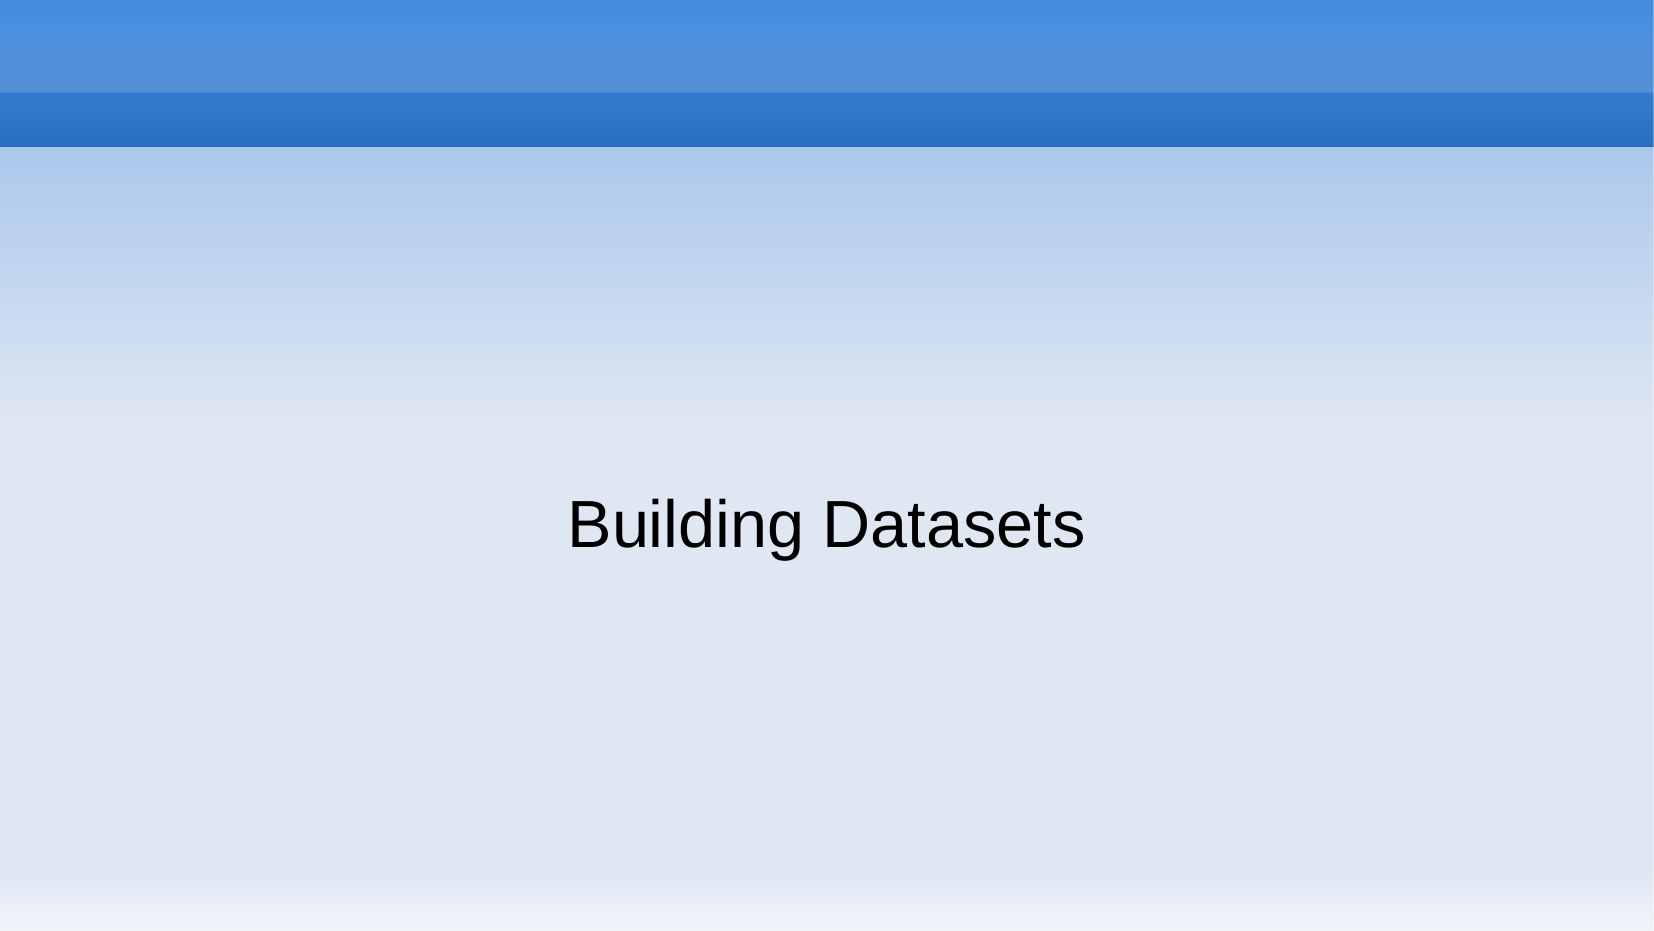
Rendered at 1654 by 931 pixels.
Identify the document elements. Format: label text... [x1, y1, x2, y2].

subtitle Building Datasets [82, 217, 1571, 832]
picture [0, 0, 1654, 931]
